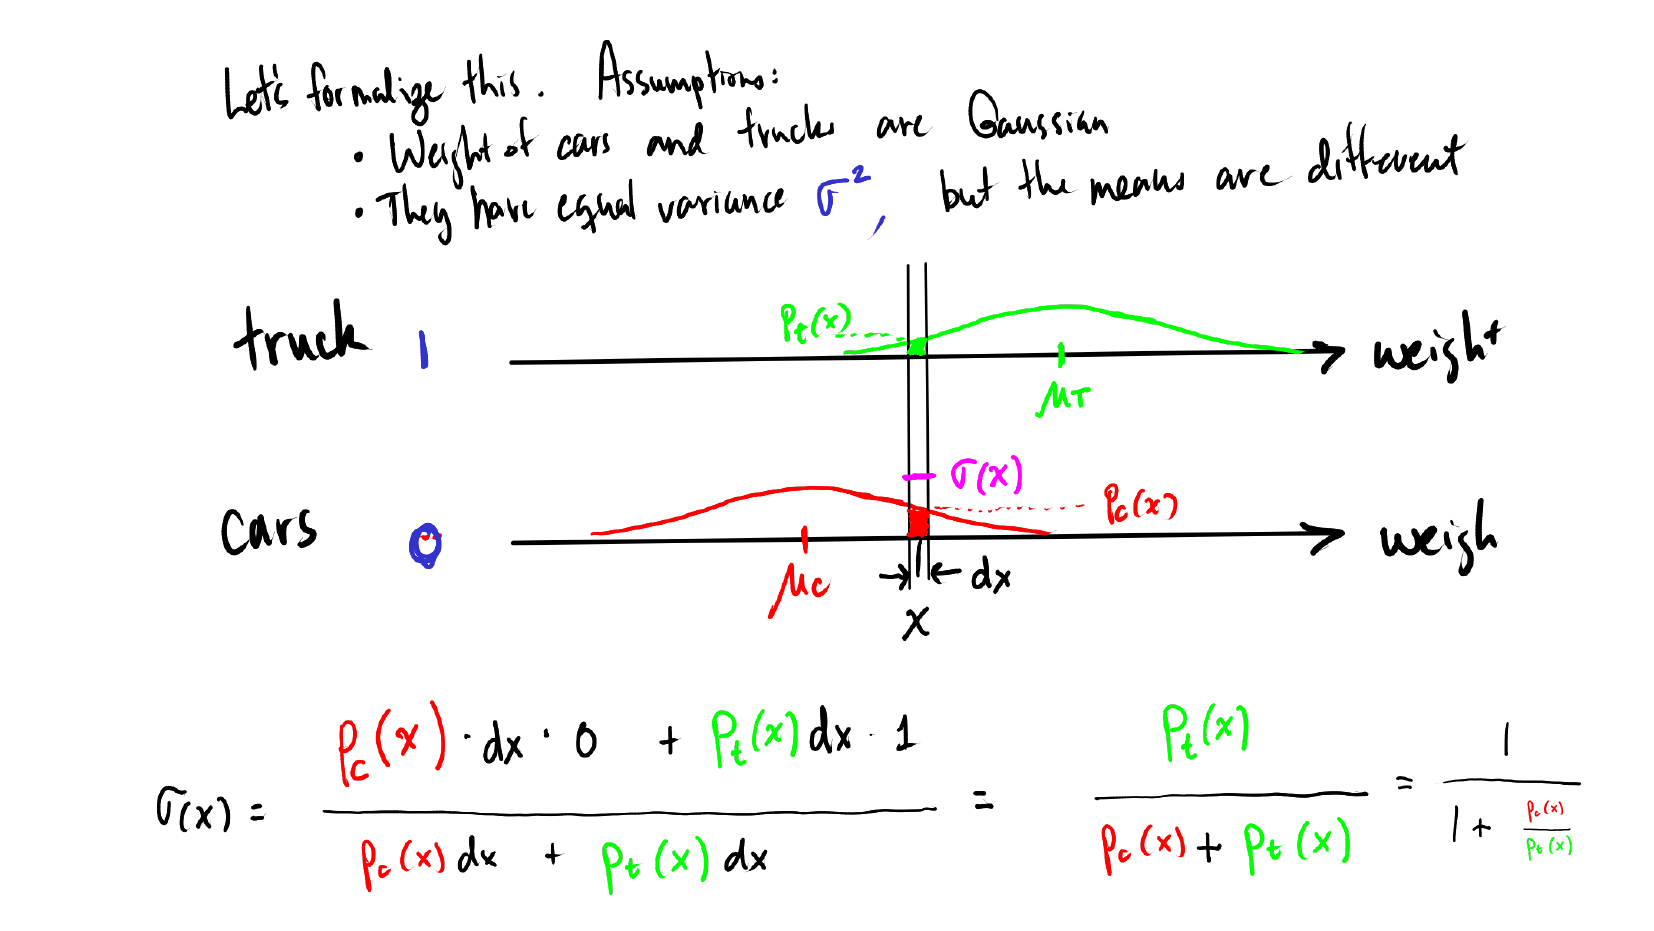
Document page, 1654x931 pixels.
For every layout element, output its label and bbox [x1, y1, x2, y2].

picture [118, 1, 1607, 931]
